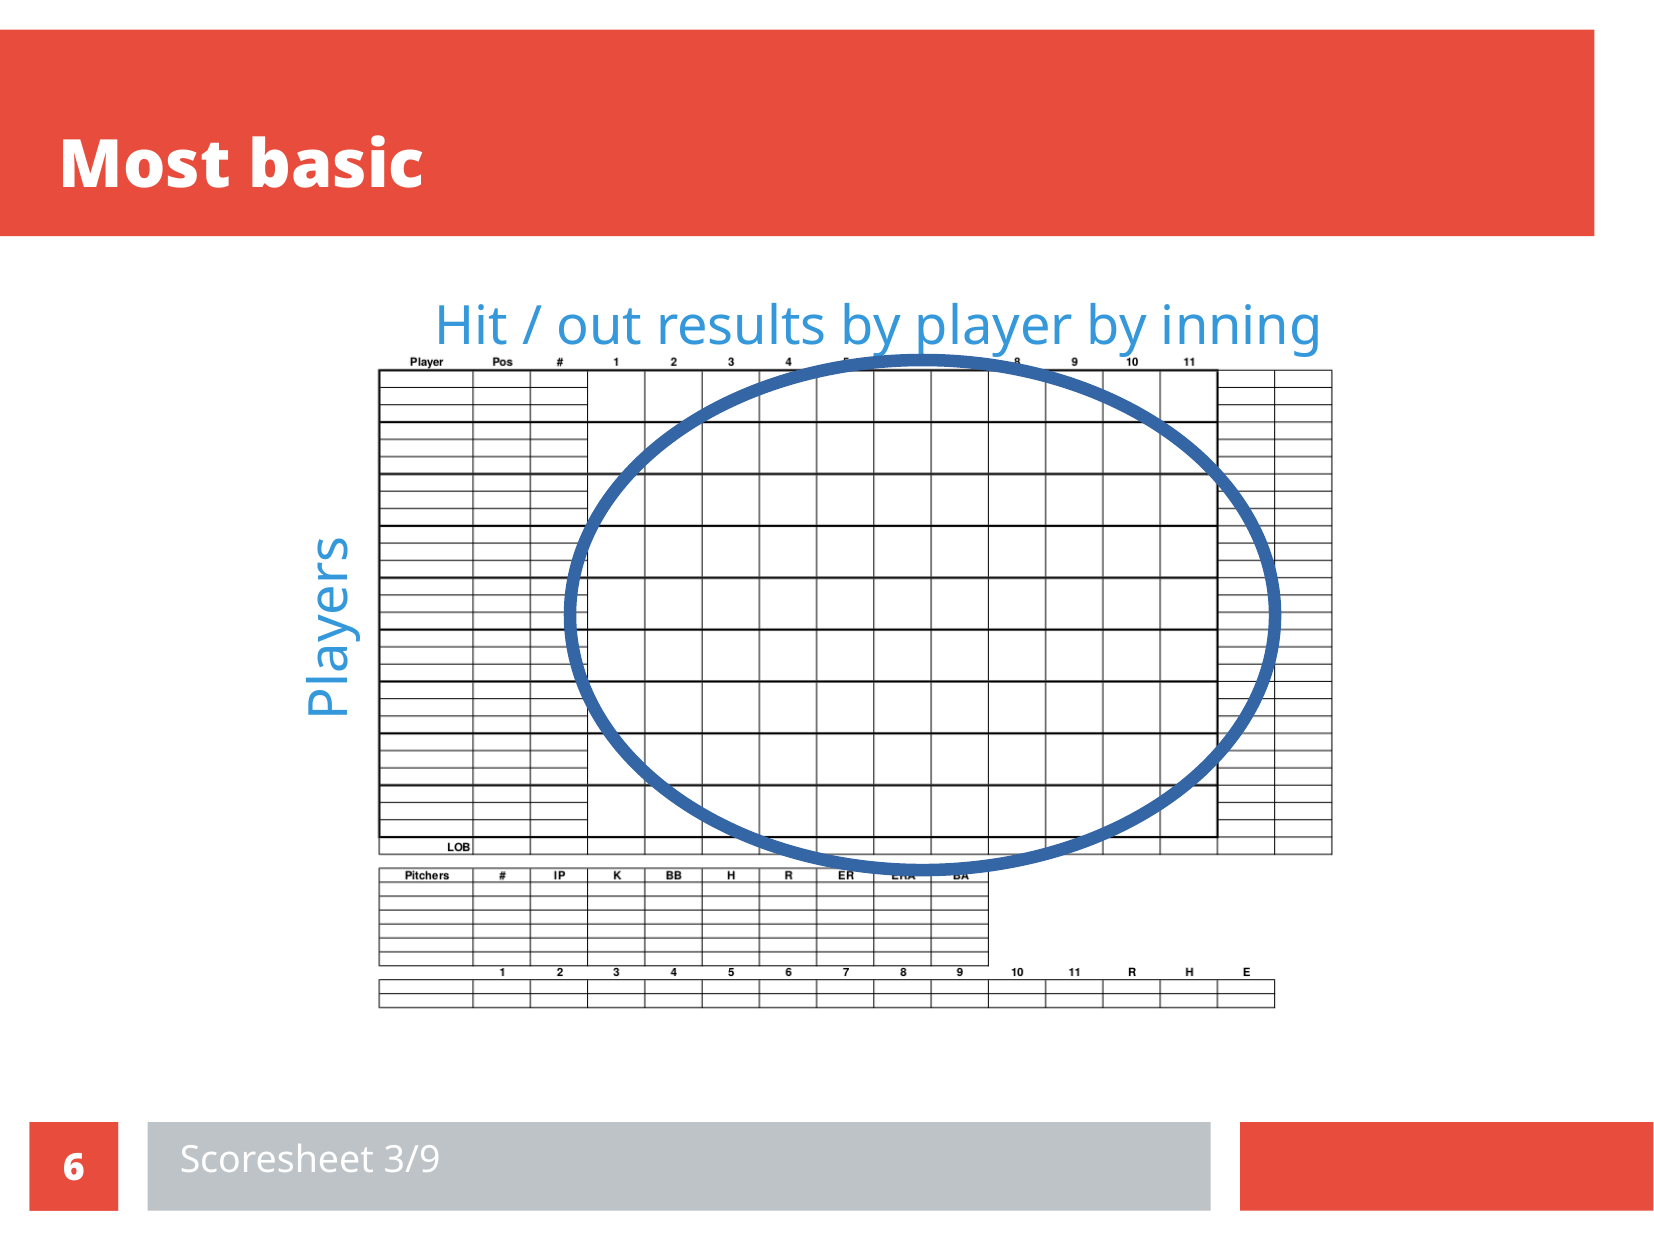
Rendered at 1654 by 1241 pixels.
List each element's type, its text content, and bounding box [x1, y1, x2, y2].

picture [303, 254, 1411, 1111]
text_box Scoresheet 3/9 [165, 1125, 736, 1184]
title Most basic [59, 59, 1595, 207]
text_box Hit / out results by player by inning [420, 279, 1411, 421]
picture [577, 421, 1268, 863]
text_box Hit / out results by player by inning [708, 367, 1137, 421]
text_box Players [282, 165, 361, 736]
